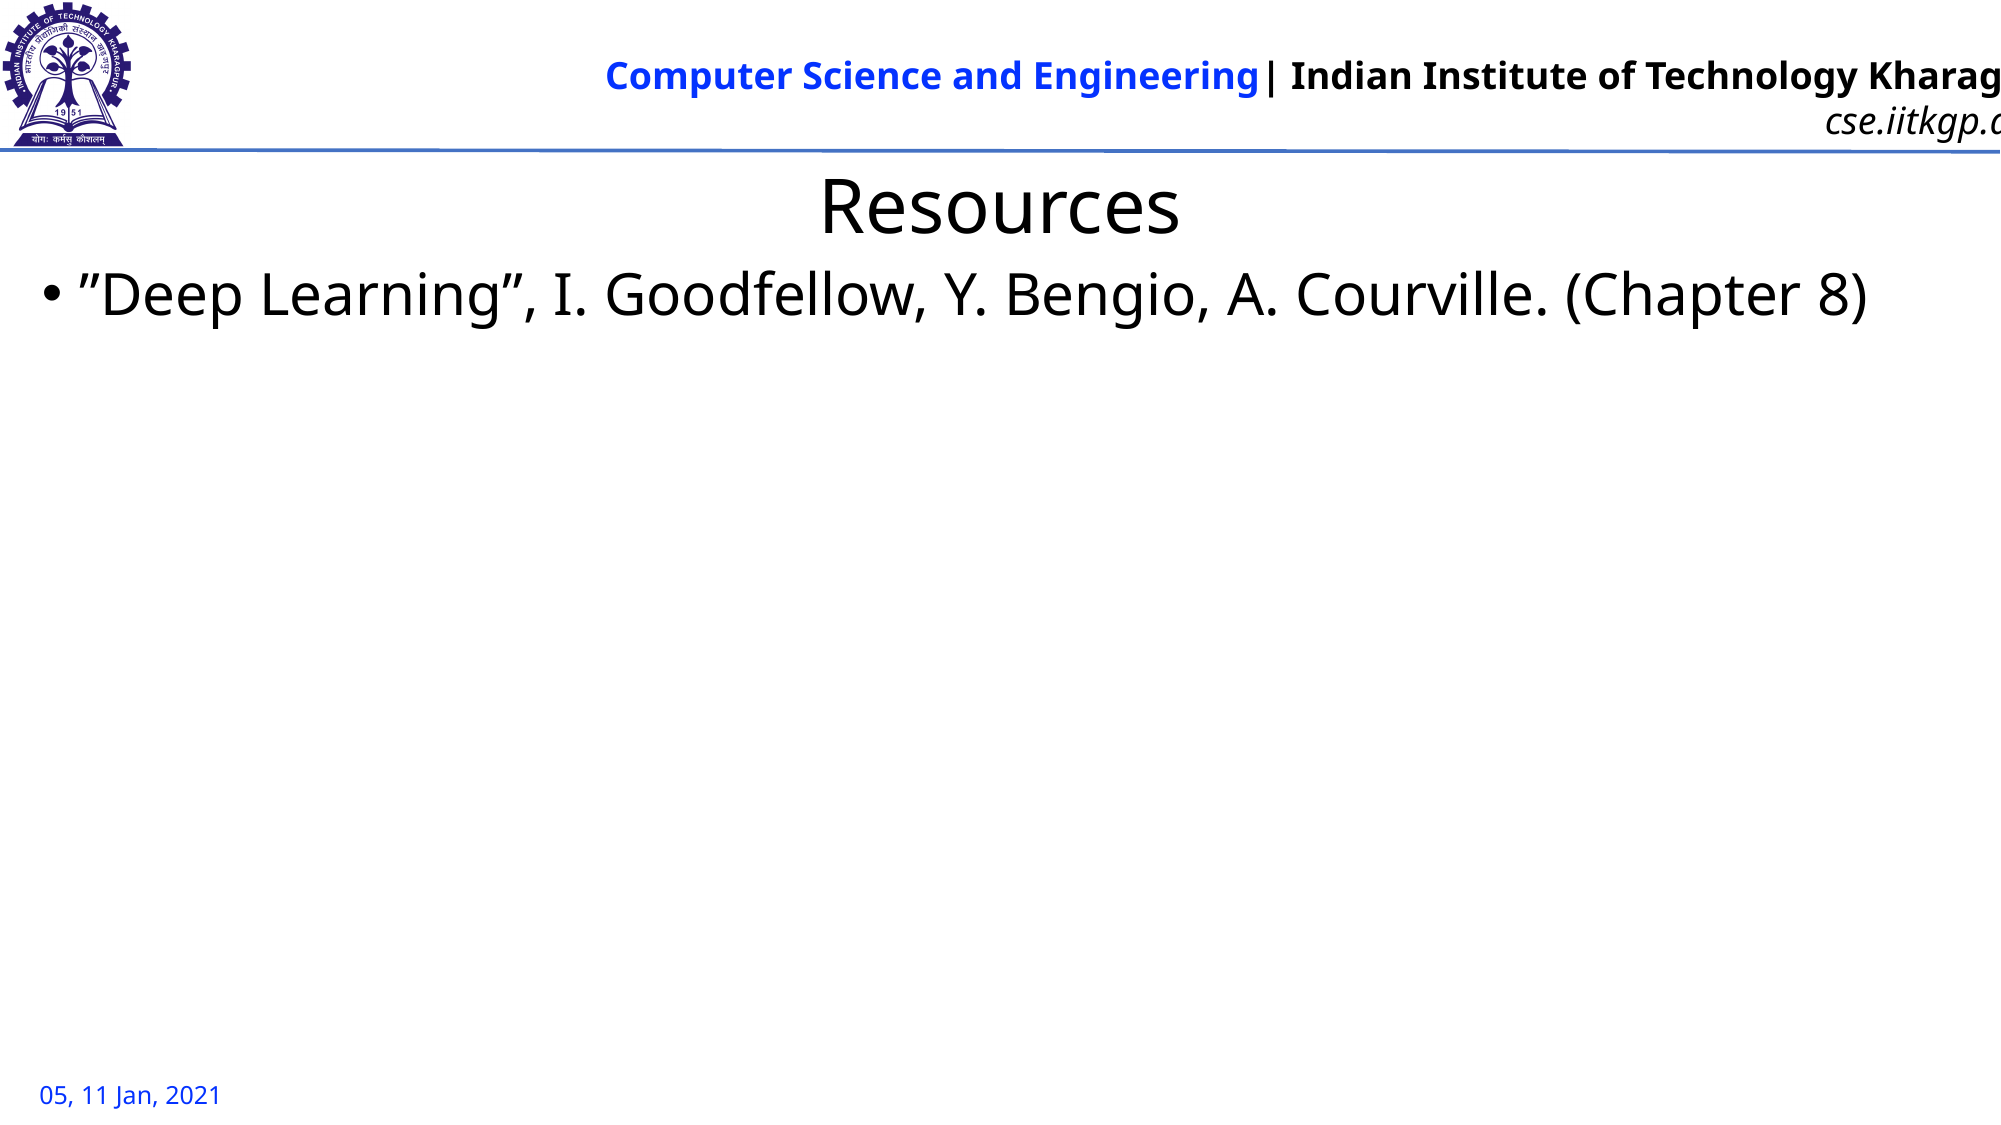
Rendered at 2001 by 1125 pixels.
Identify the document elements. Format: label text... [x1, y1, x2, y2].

picture [2, 2, 131, 147]
text_box ”Deep Learning”, I. Goodfellow, Y. Bengio, A. Courville. (Chapter 8) [27, 249, 1985, 1014]
title Resources [406, 108, 1593, 249]
slide_number 05, 11 Jan, 2021 [24, 1065, 331, 1125]
